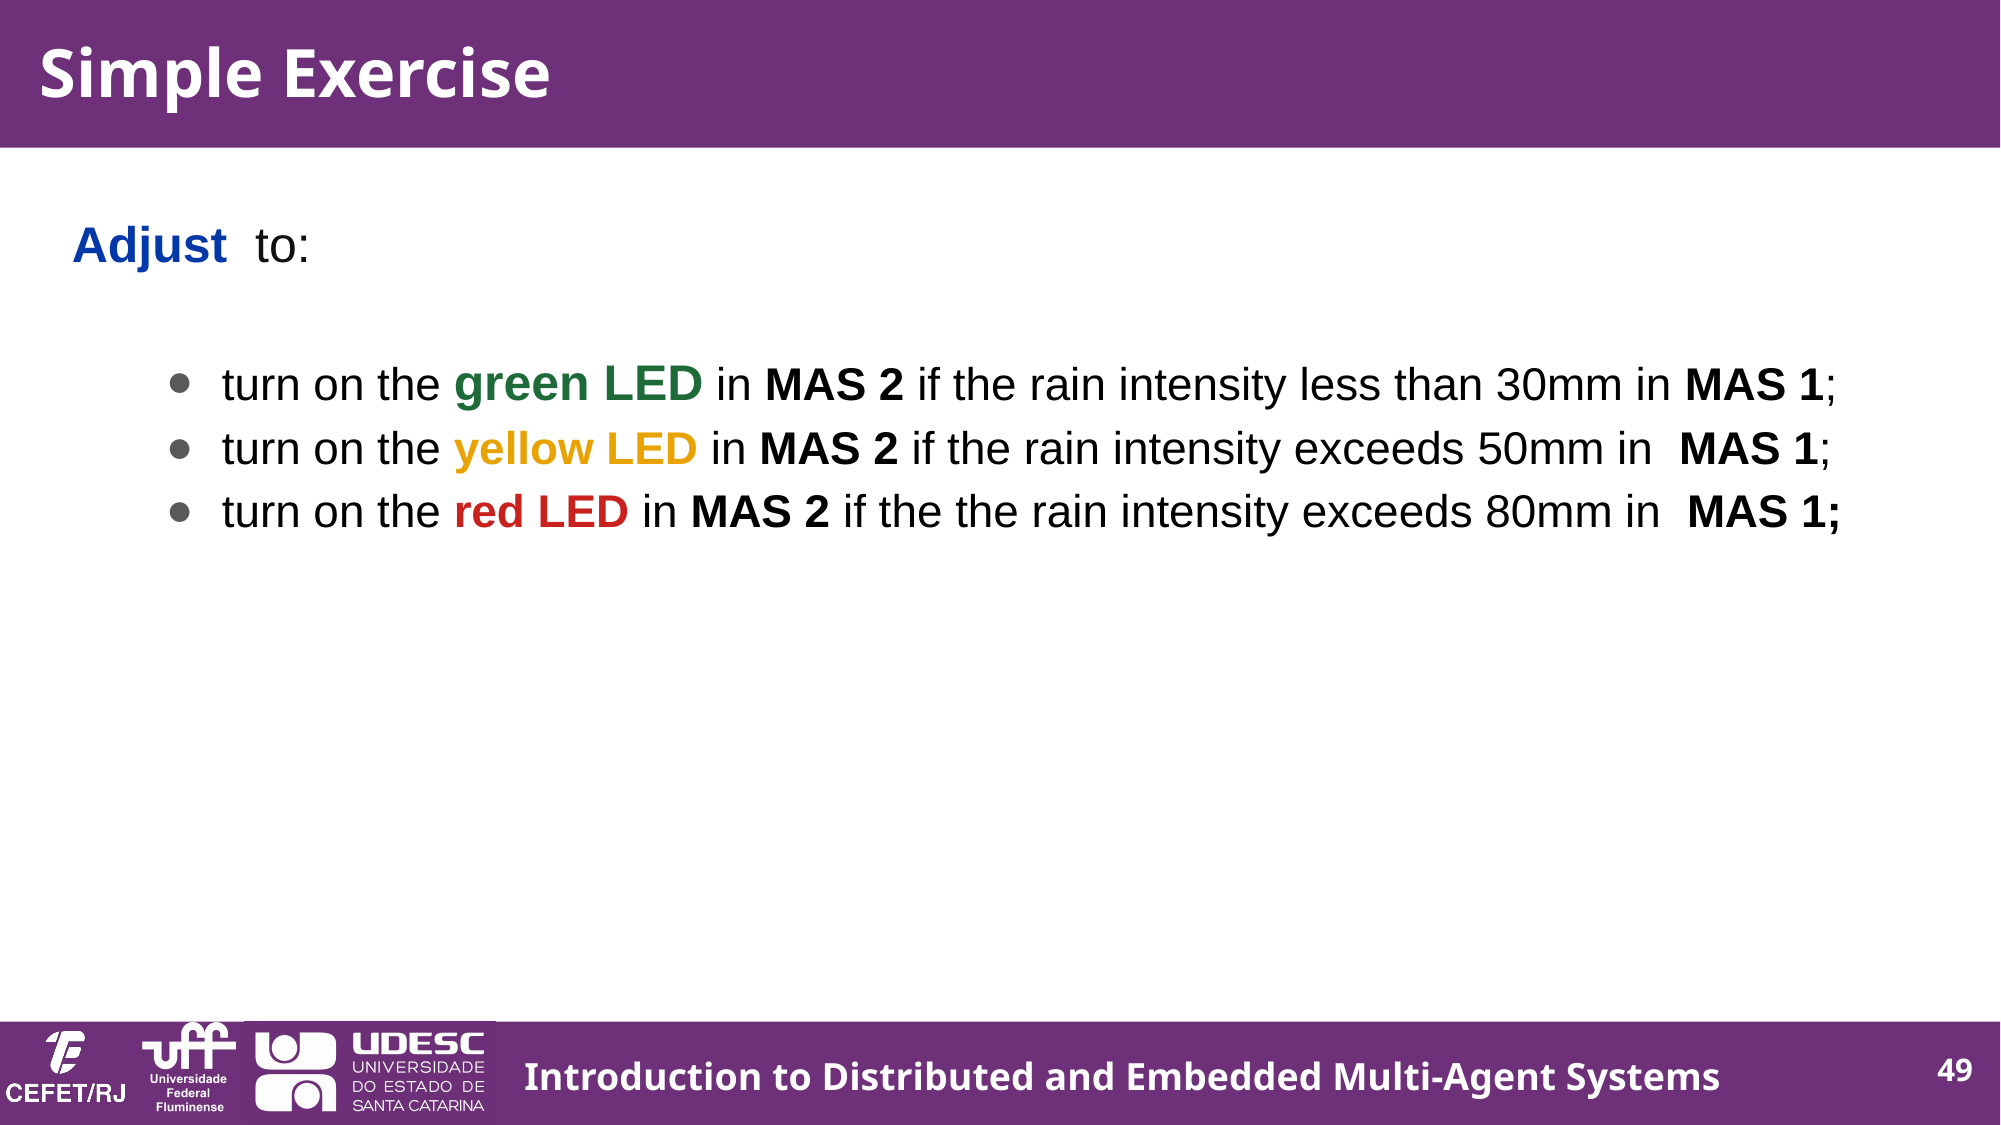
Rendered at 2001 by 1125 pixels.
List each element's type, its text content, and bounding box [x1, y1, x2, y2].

text_box Adjust to: turn on the green LED in MAS 2 if the rain intensity less than 30mm in MAS 1; turn on the yellow LED in MAS 2 if the rain intensity exceeds 50mm in MAS 1; turn on the red LED in MAS 2 if the the rain intensity exceeds 80mm in MAS 1; [57, 188, 1967, 1016]
picture [6, 1009, 125, 1125]
text_box Simple Exercise [25, 23, 1999, 119]
picture [141, 1021, 237, 1117]
picture [244, 1021, 496, 1123]
